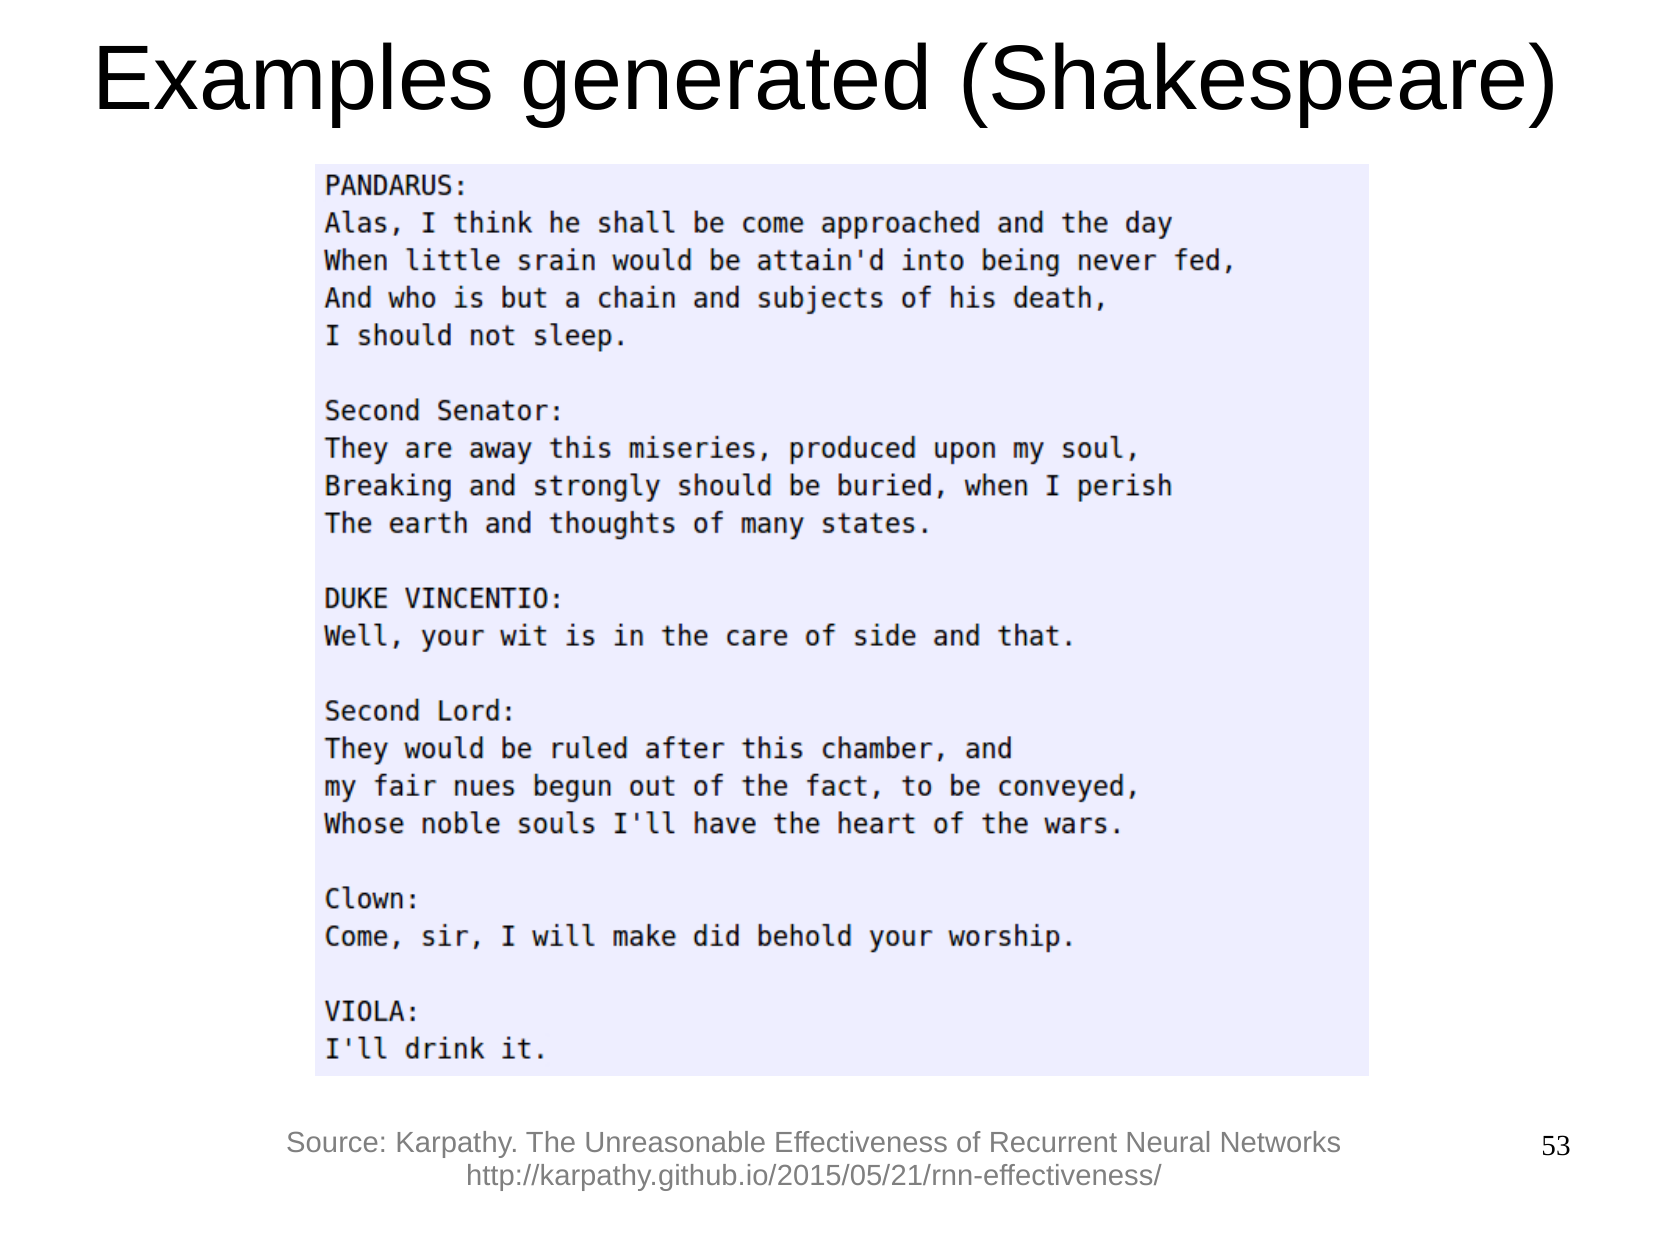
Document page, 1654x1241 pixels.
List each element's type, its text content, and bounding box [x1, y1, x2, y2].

title Examples generated (Shakespeare) [82, 19, 1571, 136]
text_box Source: Karpathy. The Unreasonable Effectiveness of Recurrent Neural Networks http://karpathy.github.io/2015/05/21/rnn-effectiveness/ [84, 1118, 1546, 1241]
picture [315, 164, 1369, 1076]
